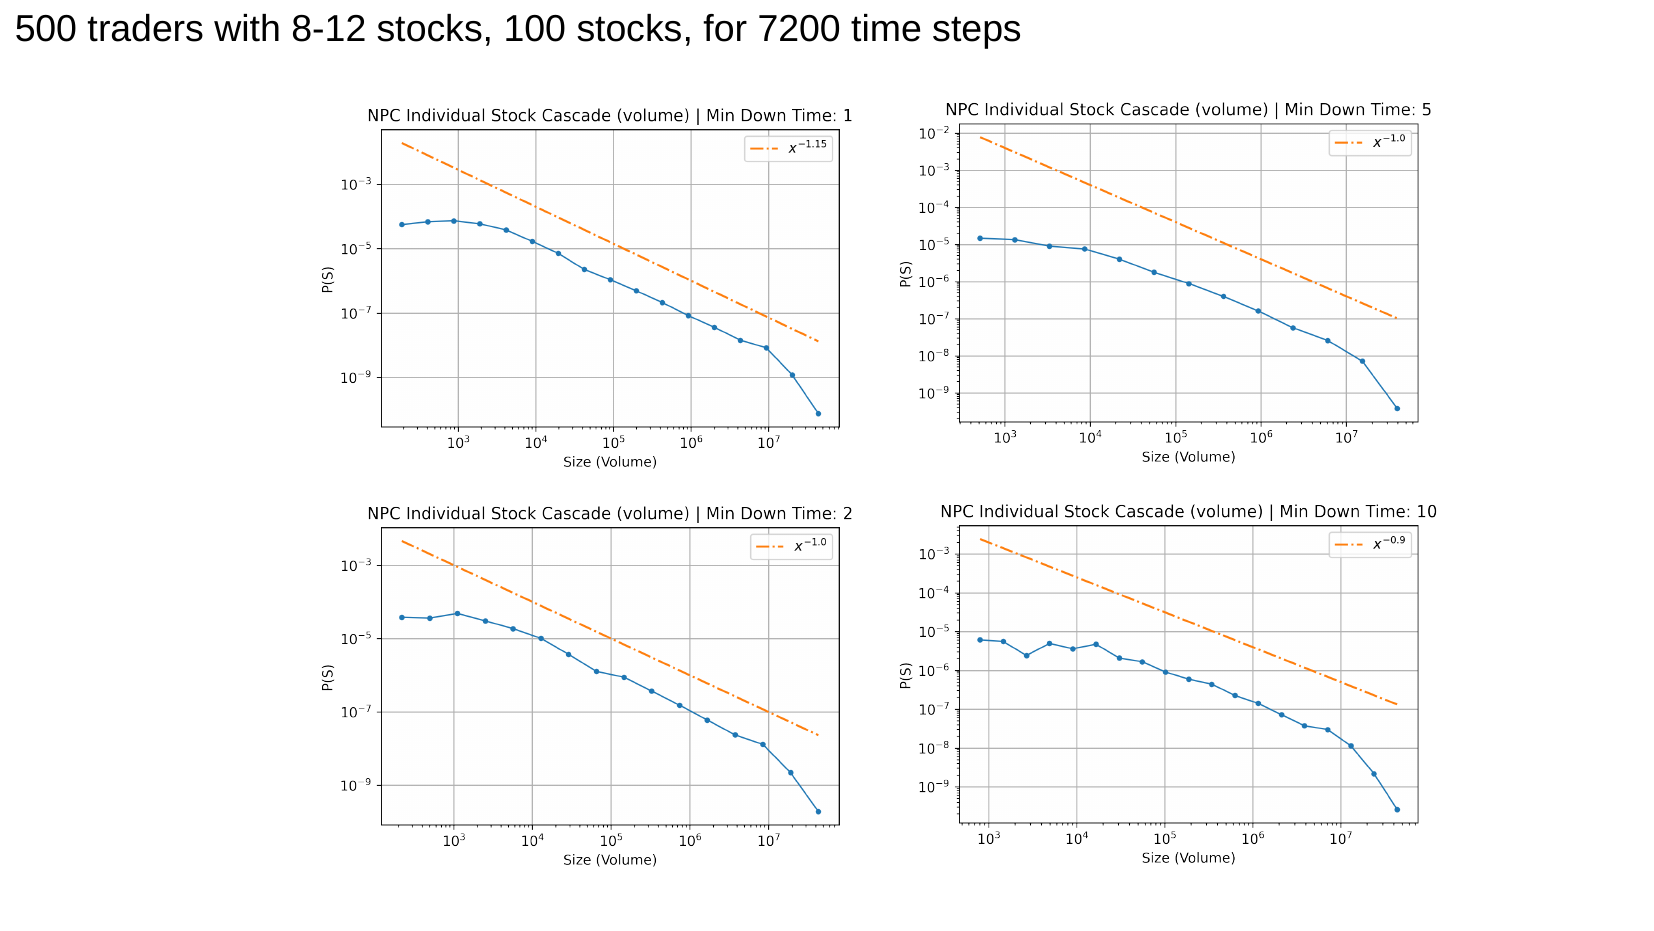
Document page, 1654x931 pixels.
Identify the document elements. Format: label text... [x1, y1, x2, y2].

picture [307, 478, 1477, 875]
text_box 500 traders with 8-12 stocks, 100 stocks, for 7200 time steps [0, 0, 1038, 57]
picture [307, 76, 1477, 476]
